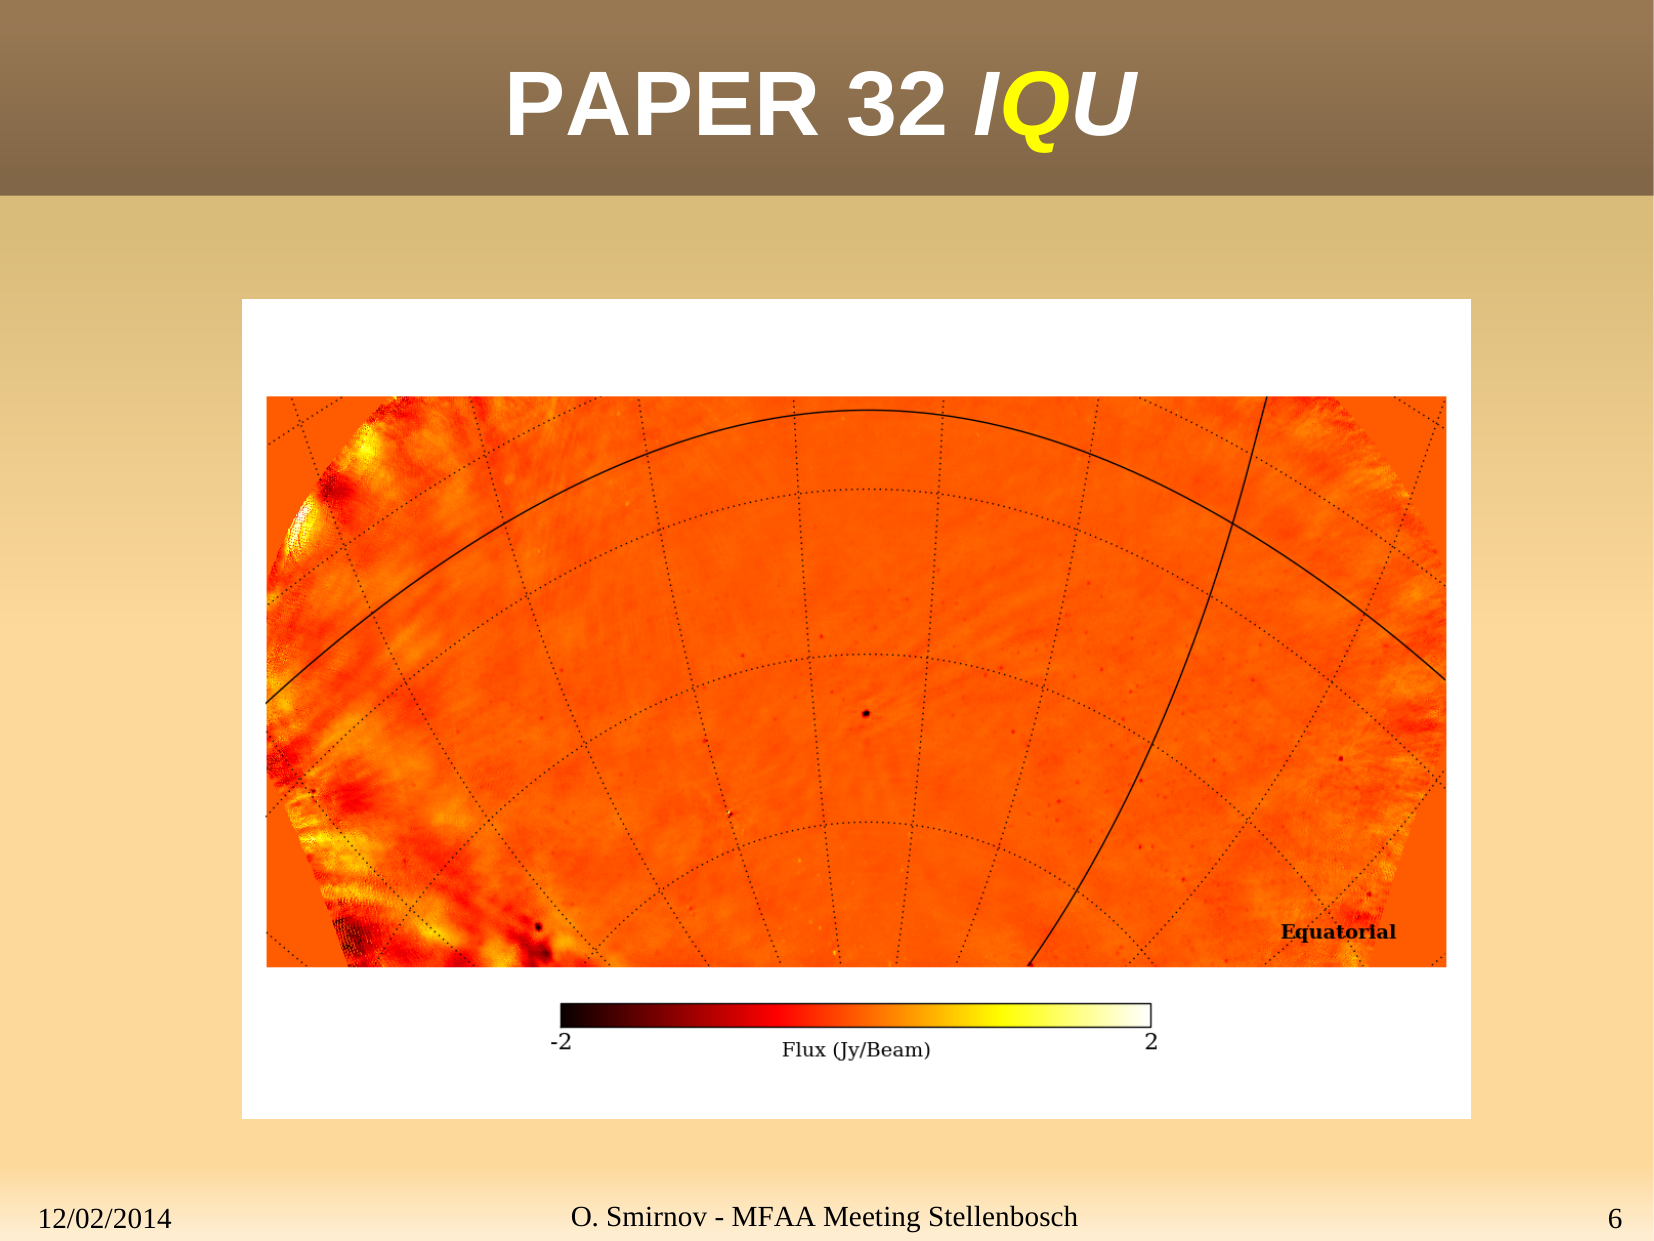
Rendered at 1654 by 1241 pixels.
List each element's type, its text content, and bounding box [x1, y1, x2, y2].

picture [0, 0, 1654, 1241]
title PAPER 32 IQU [76, 0, 1565, 208]
